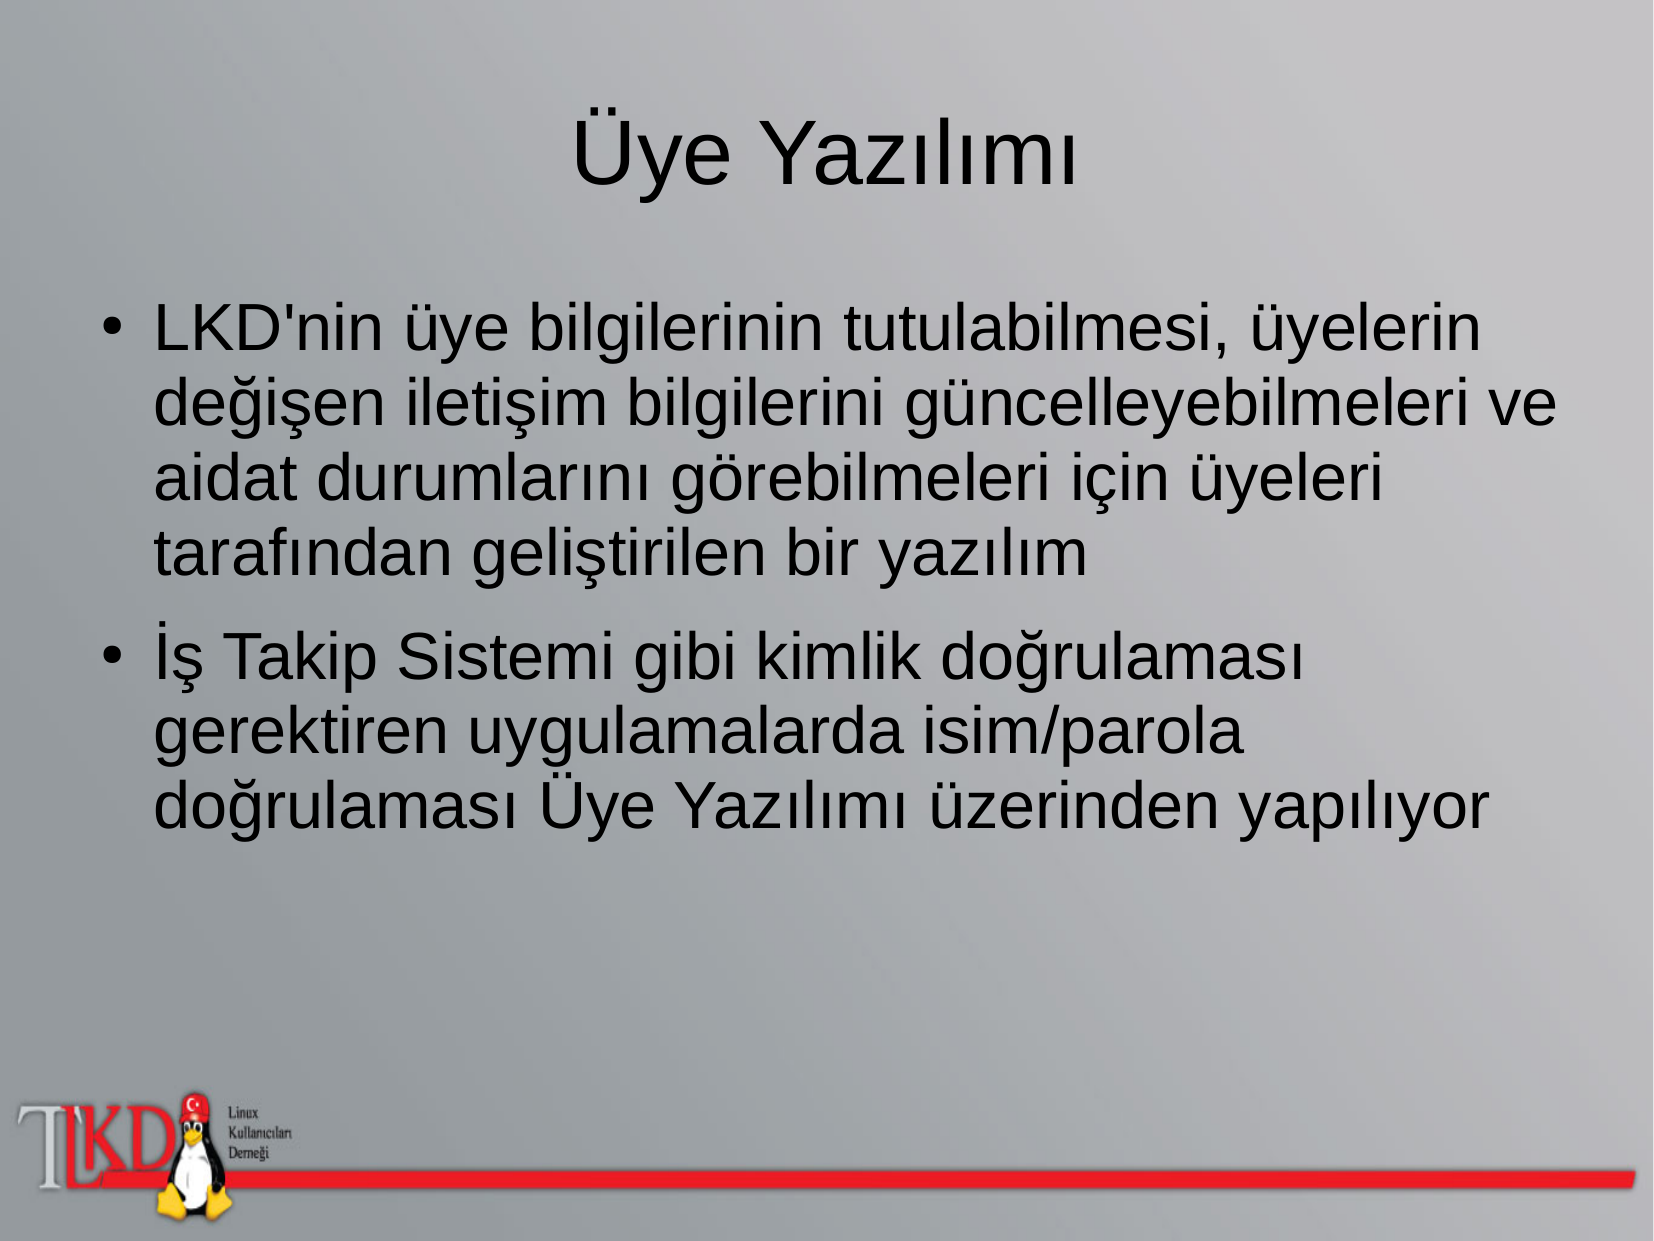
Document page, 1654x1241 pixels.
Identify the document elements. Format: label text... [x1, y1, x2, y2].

title Üye Yazılımı [82, 49, 1571, 257]
list LKD'nin üye bilgilerinin tutulabilmesi, üyelerin değişen iletişim bilgilerini güncelleyebilmeleri ve aidat durumlarını görebilmeleri için üyeleri tarafından geliştirilen bir yazılım İş Takip Sistemi gibi kimlik doğrulaması gerektiren uygulamalarda isim/parola doğrulaması Üye Yazılımı üzerinden yapılıyor [82, 290, 1571, 1109]
picture [0, 0, 1654, 1241]
